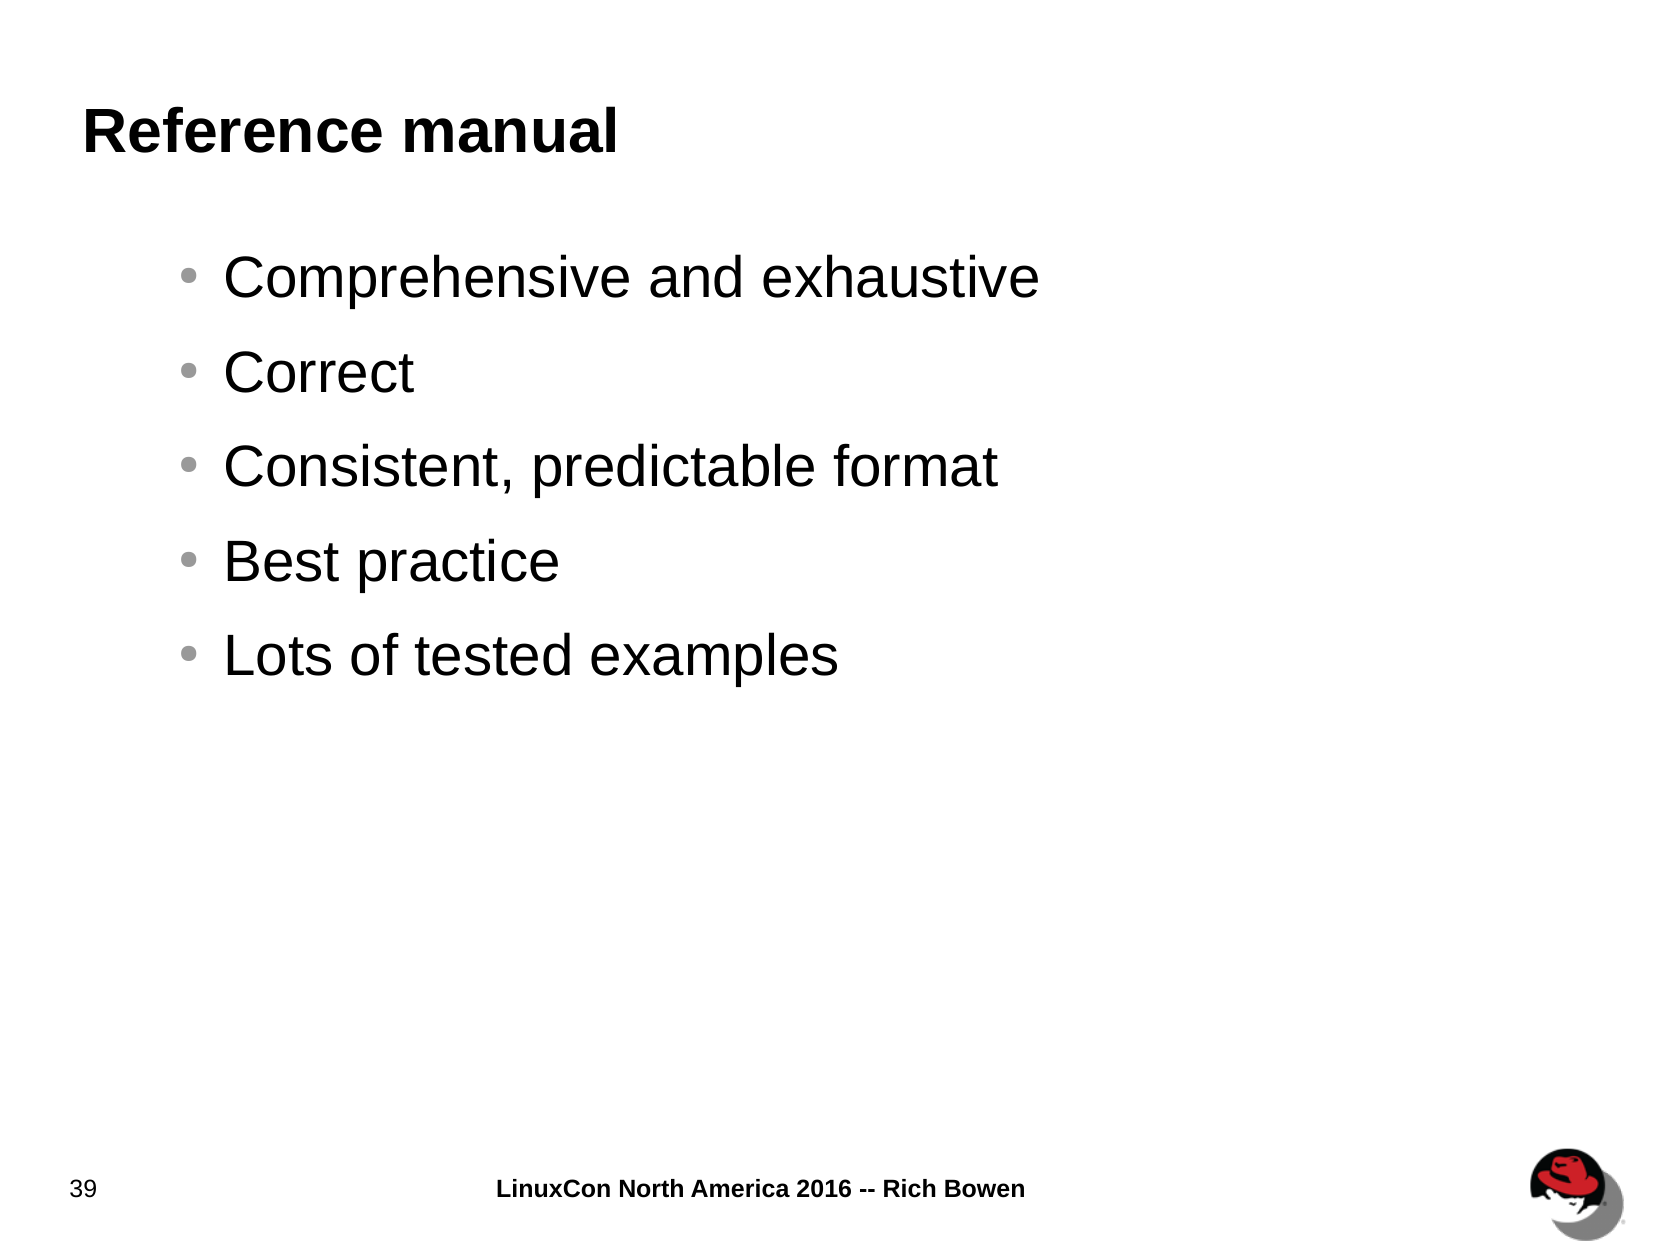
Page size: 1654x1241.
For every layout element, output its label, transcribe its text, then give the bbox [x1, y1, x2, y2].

list Comprehensive and exhaustive Correct Consistent, predictable format Best practice Lots of tested examples [86, 244, 1576, 1039]
title Reference manual [82, 37, 1571, 226]
picture [1529, 1146, 1613, 1224]
